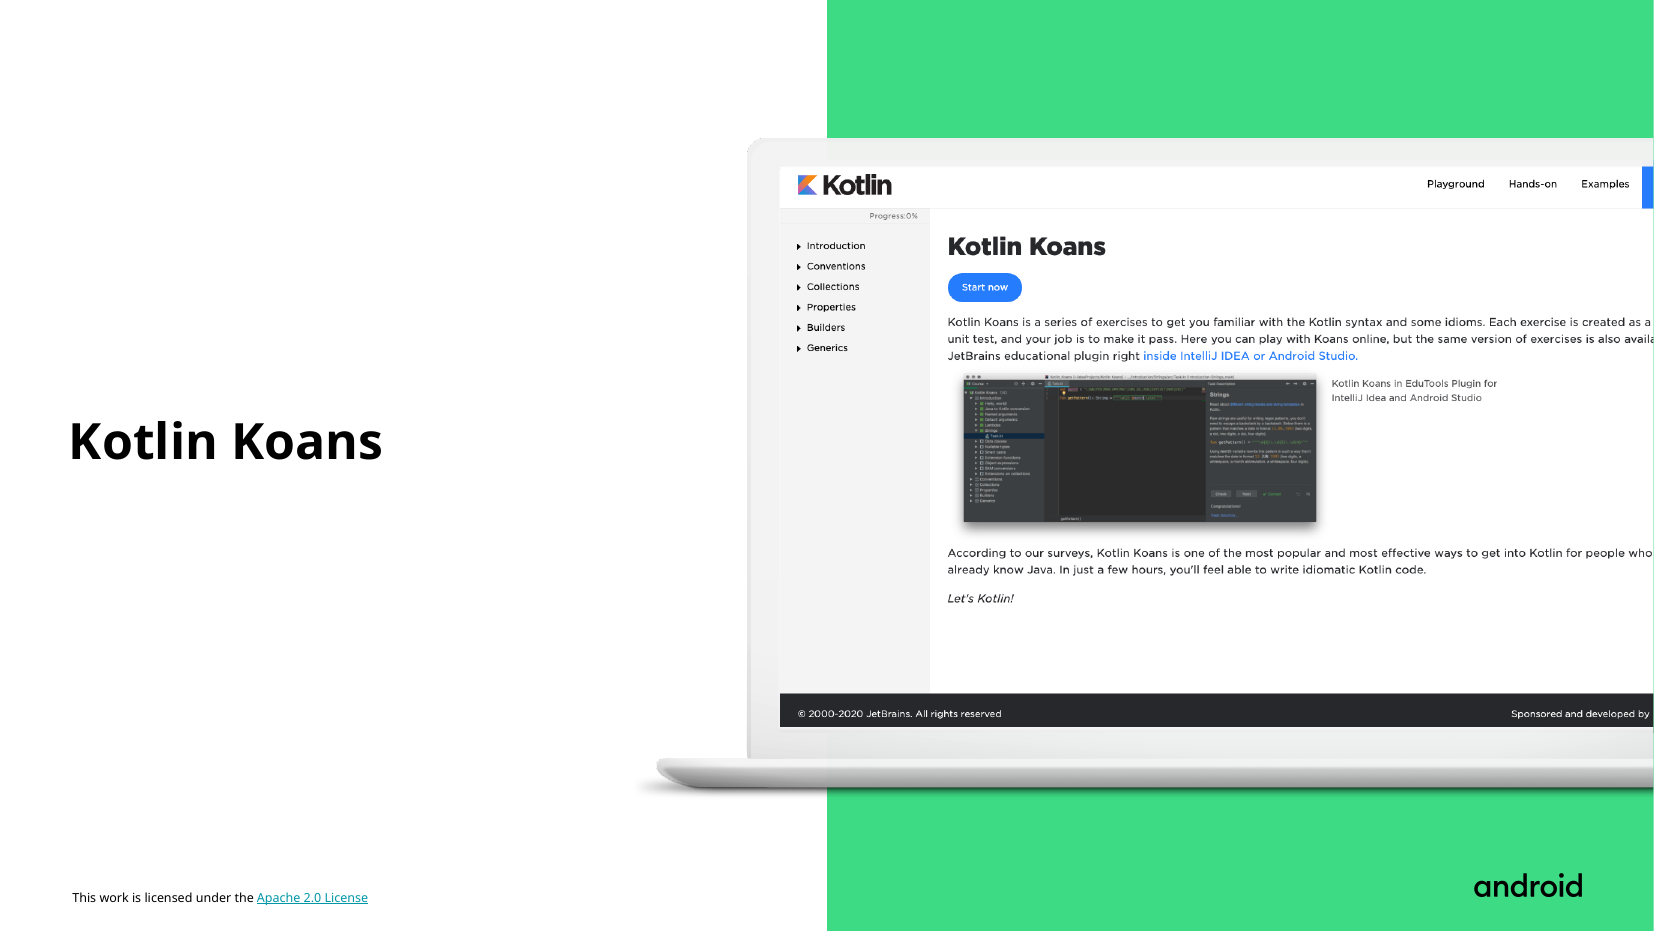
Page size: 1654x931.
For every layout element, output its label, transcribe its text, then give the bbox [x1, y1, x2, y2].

title Kotlin Koans [53, 394, 554, 527]
picture [554, 60, 1654, 899]
